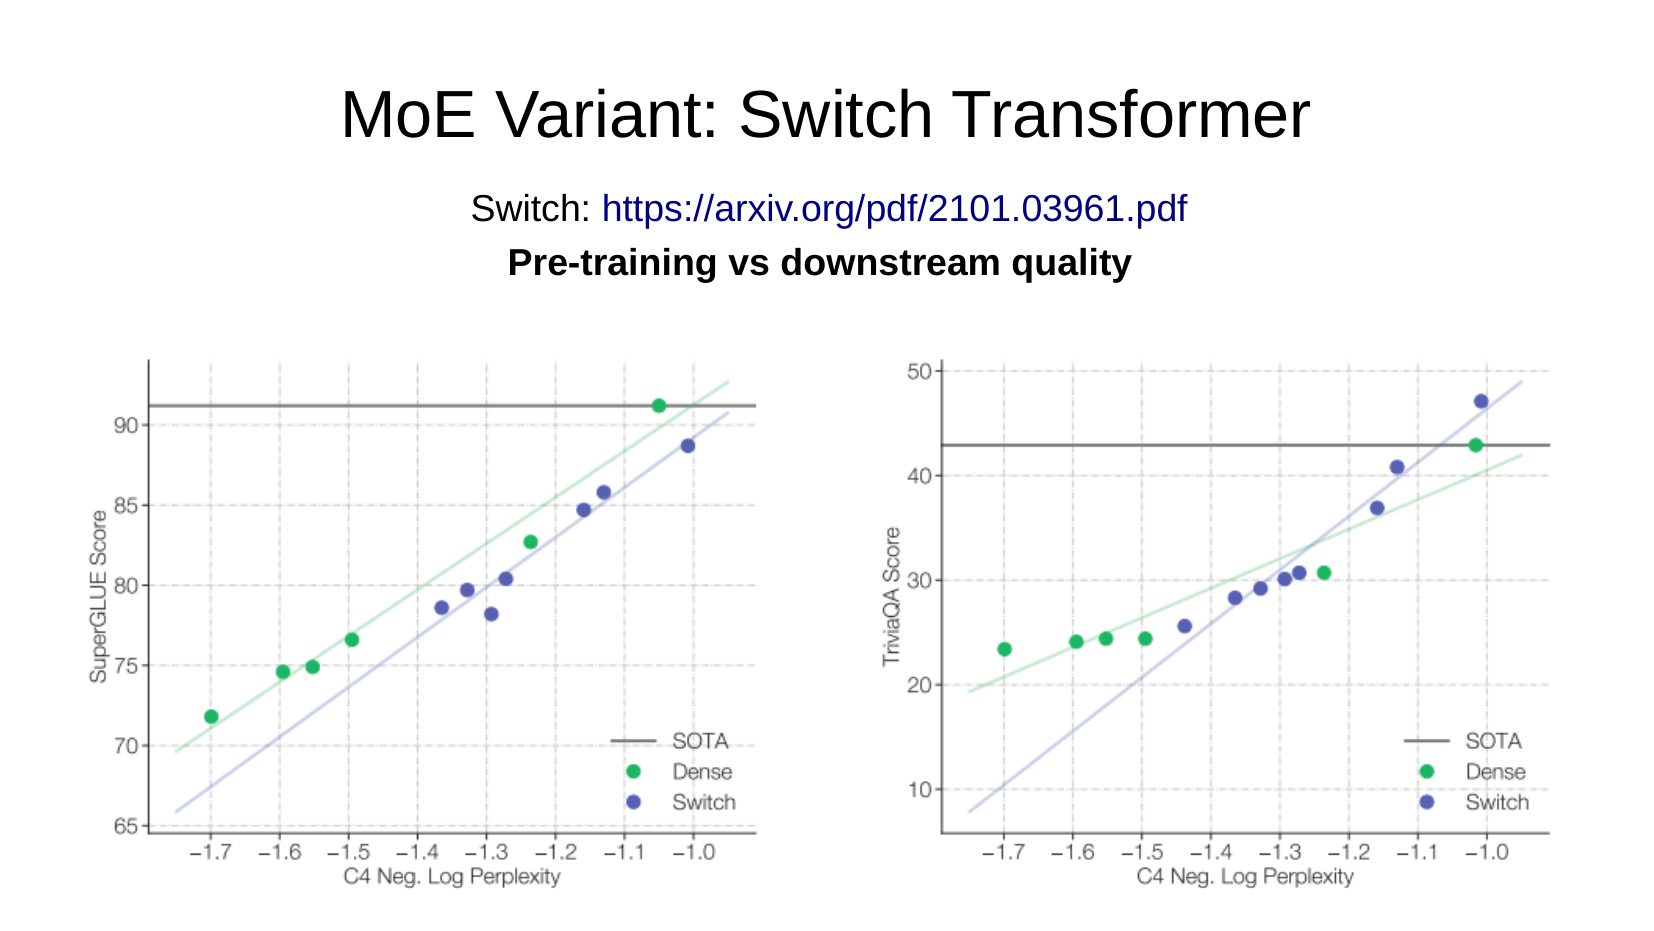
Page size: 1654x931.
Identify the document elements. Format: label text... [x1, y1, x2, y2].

picture [70, 333, 1571, 900]
title MoE Variant: Switch Transformer [82, 37, 1571, 179]
text_box Pre-training vs downstream quality [446, 234, 1194, 291]
text_box Switch: https://arxiv.org/pdf/2101.03961.pdf [0, 179, 1654, 279]
